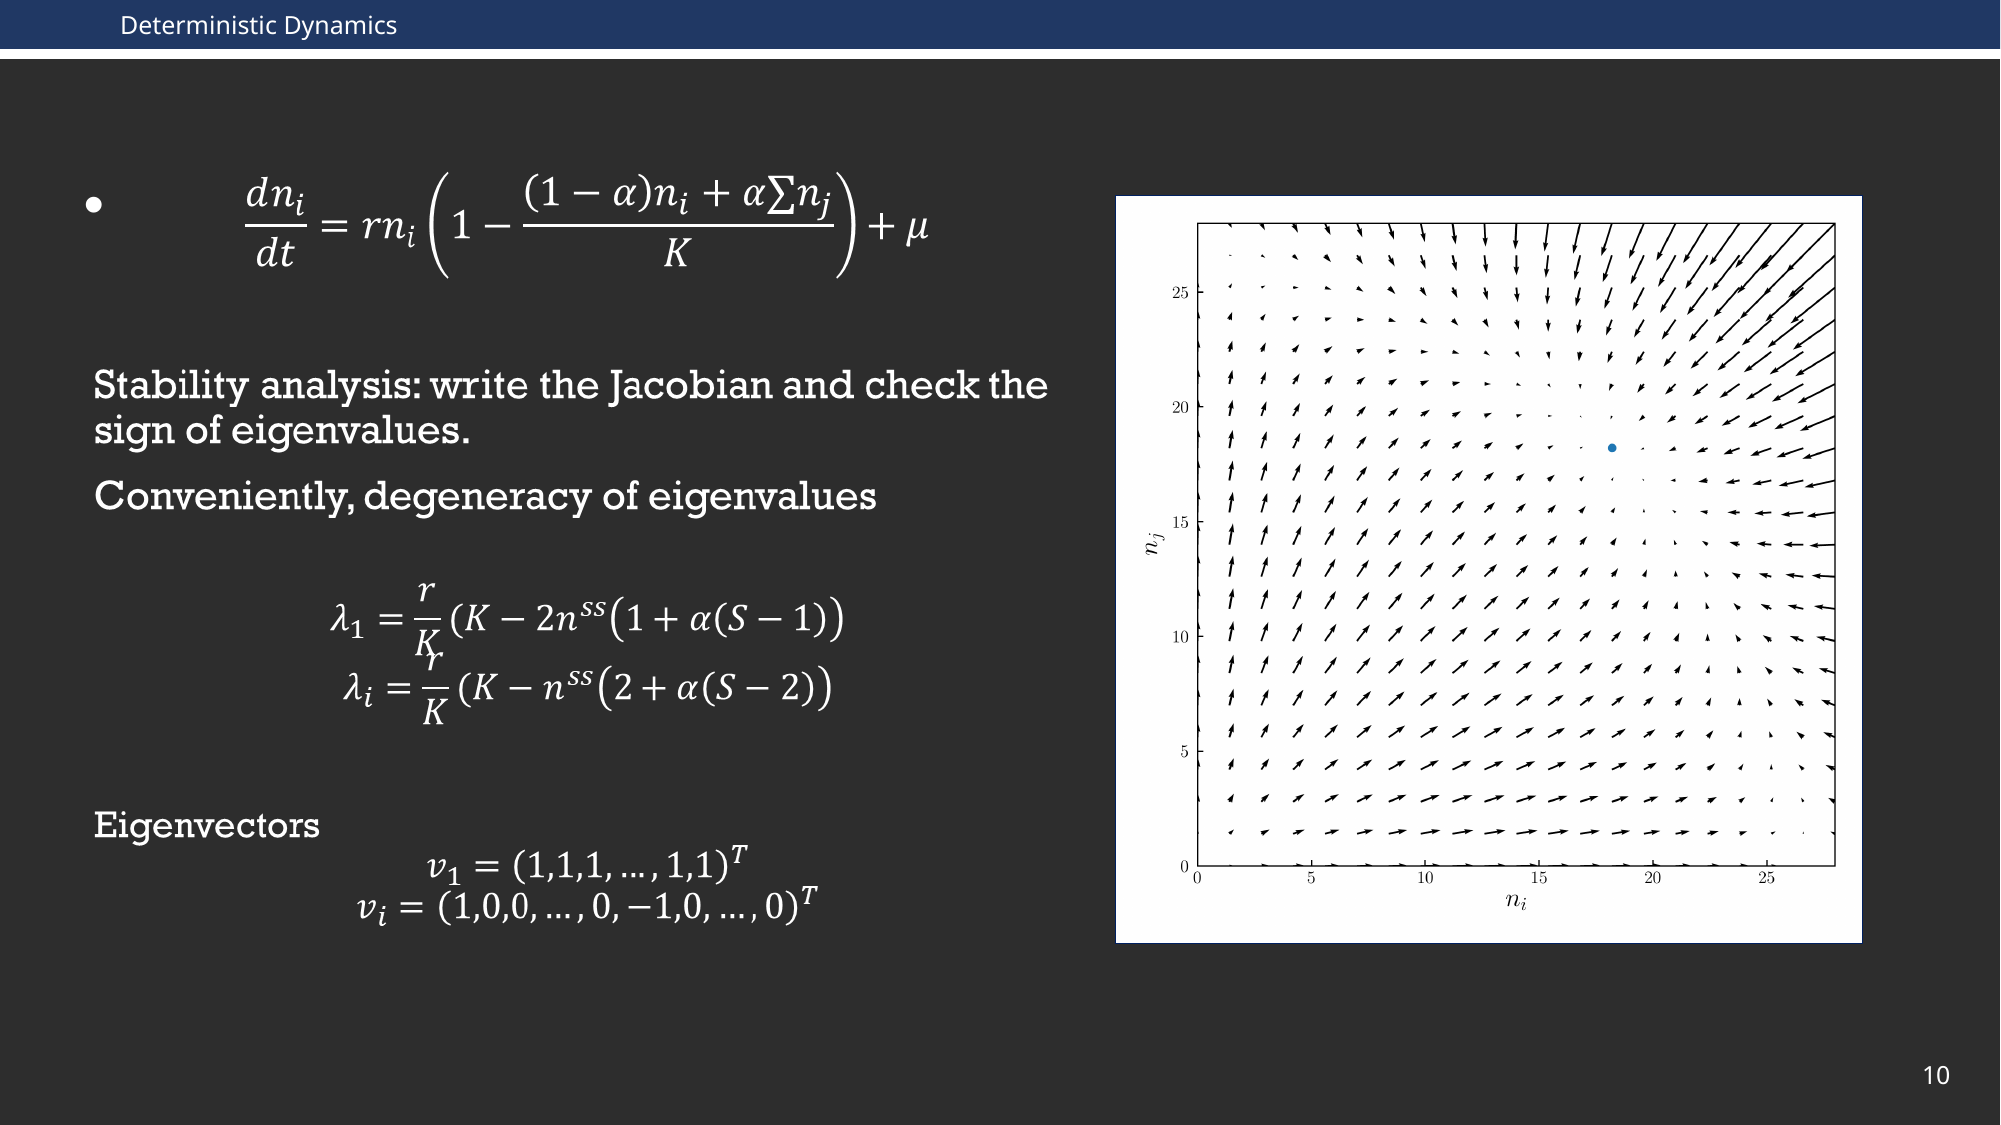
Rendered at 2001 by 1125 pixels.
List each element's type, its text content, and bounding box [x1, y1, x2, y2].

footer Deterministic Dynamics [0, 0, 519, 51]
picture [1115, 195, 1863, 944]
slide_number <number> [1515, 1046, 1966, 1107]
list [68, 168, 1095, 1077]
